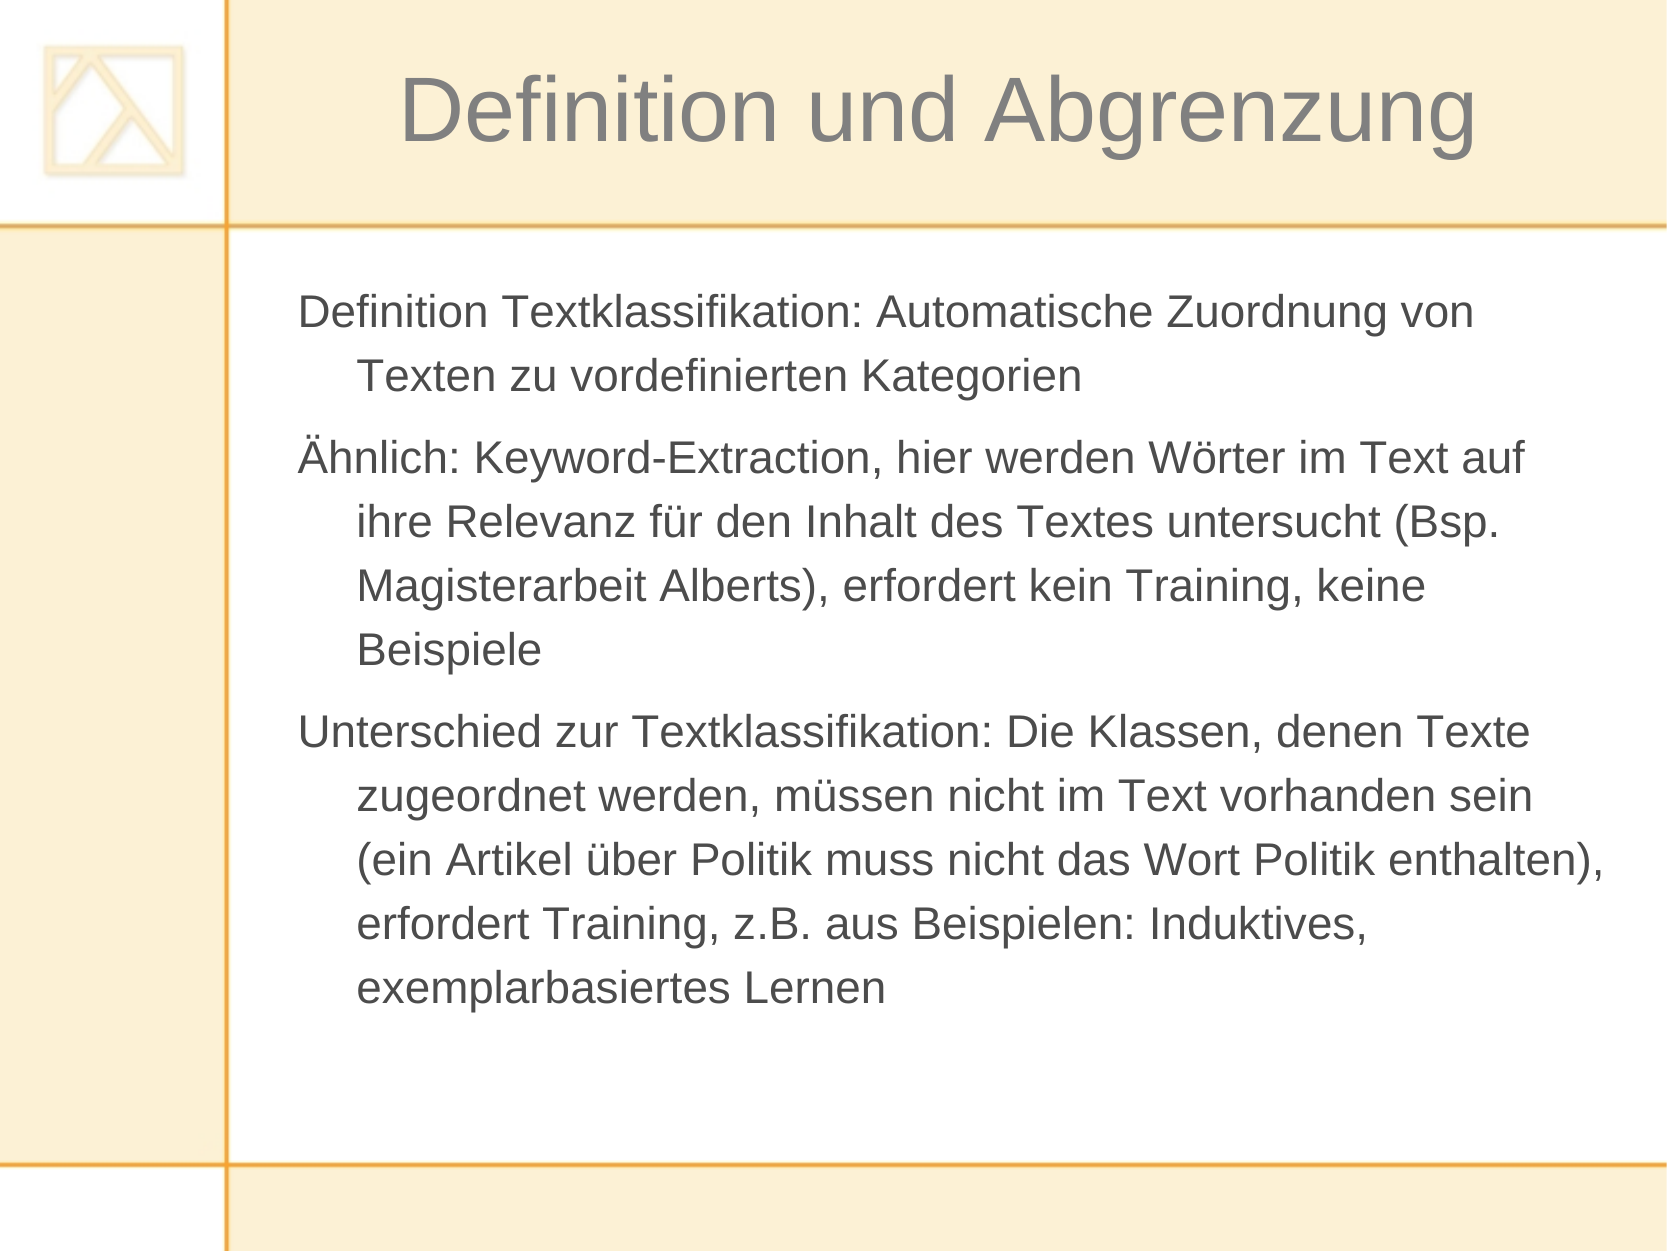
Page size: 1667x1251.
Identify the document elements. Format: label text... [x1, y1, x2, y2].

picture [0, 0, 1667, 1251]
list Definition Textklassifikation: Automatische Zuordnung von Texten zu vordefinierten Kategorien Ähnlich: Keyword-Extraction, hier werden Wörter im Text auf ihre Relevanz für den Inhalt des Textes untersucht (Bsp. Magisterarbeit Alberts), erfordert kein Training, keine Beispiele Unterschied zur Textklassifikation: Die Klassen, denen Texte zugeordnet werden, müssen nicht im Text vorhanden sein (ein Artikel über Politik muss nicht das Wort Politik enthalten), erfordert Training, z.B. aus Beispielen: Induktives, exemplarbasiertes Lernen [268, 273, 1611, 1099]
title Definition und Abgrenzung [268, 6, 1611, 216]
